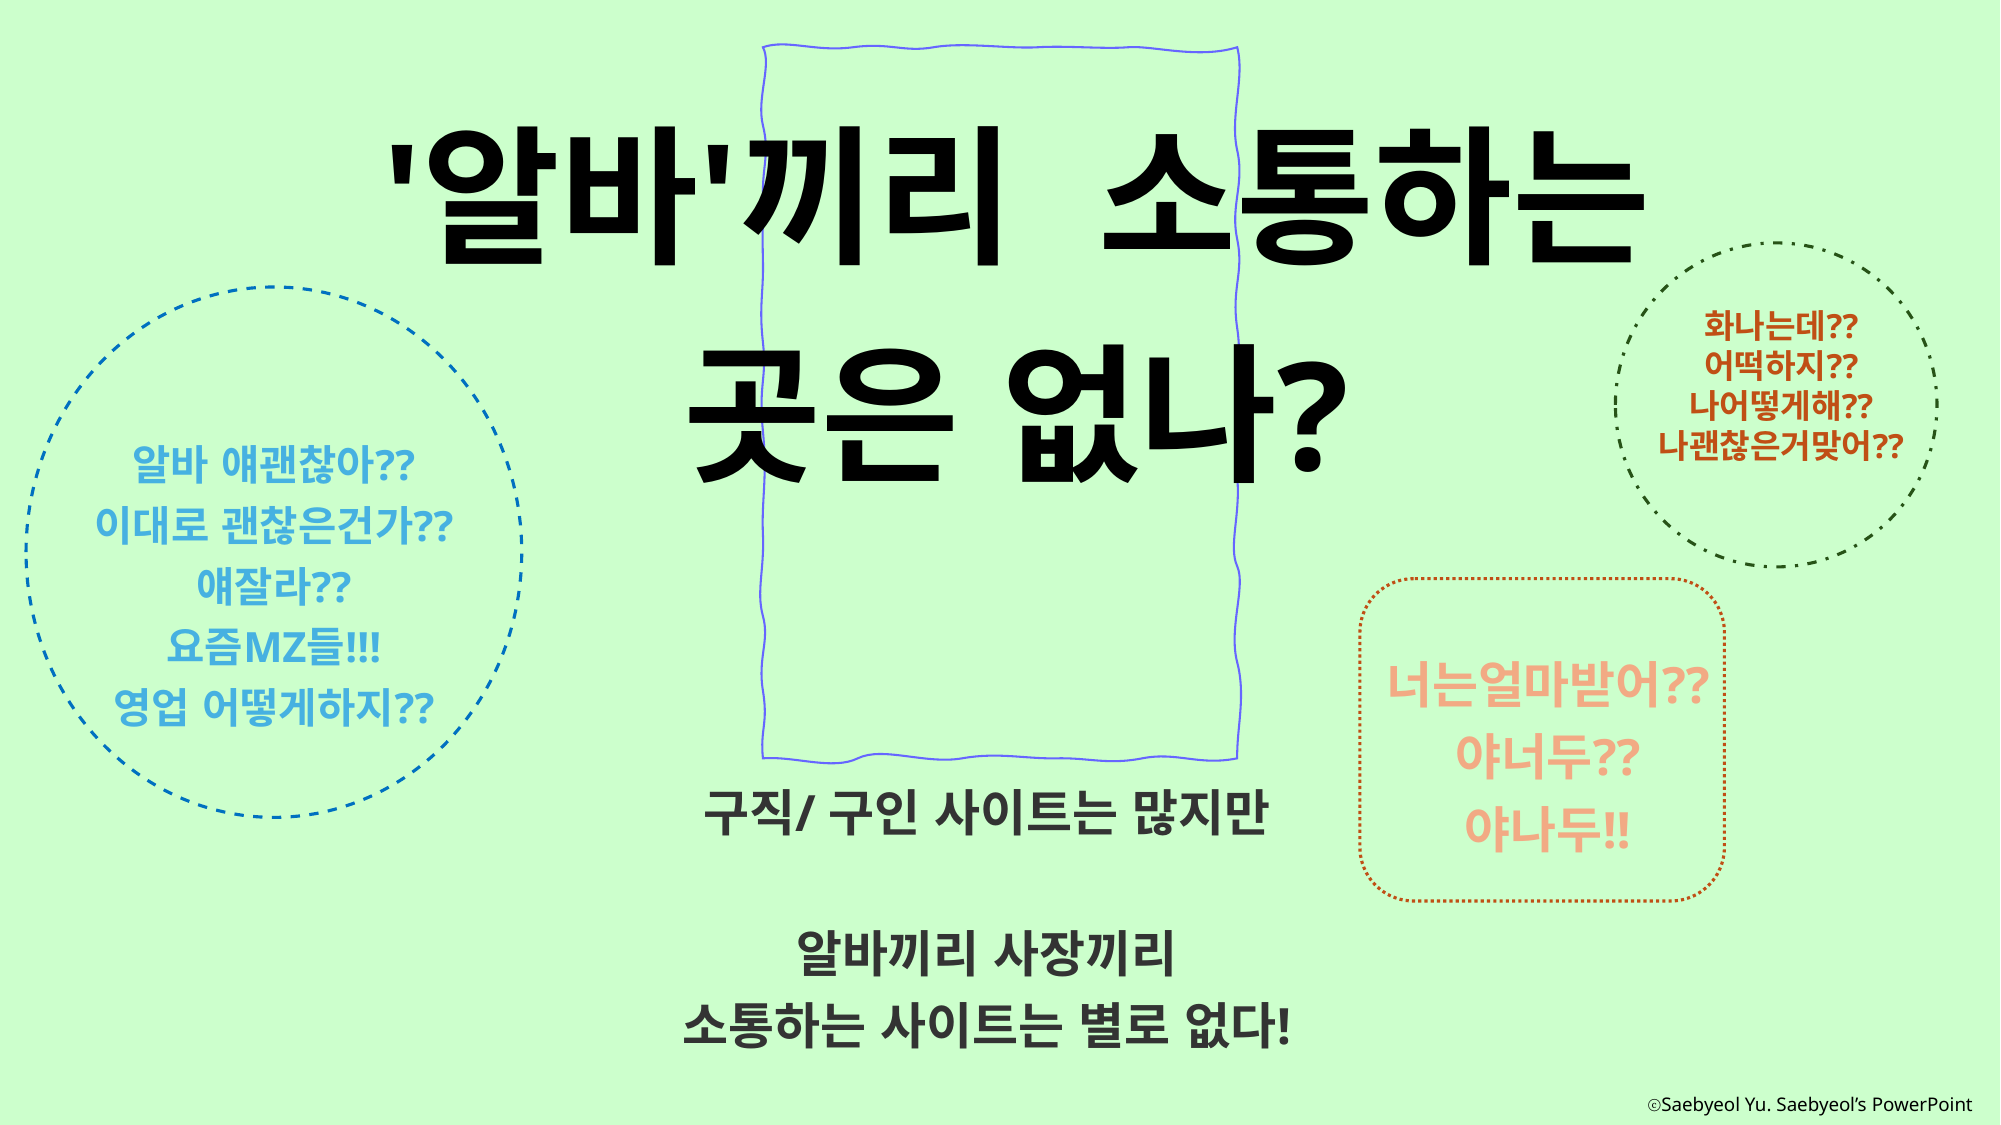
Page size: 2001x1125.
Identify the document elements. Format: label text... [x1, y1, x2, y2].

text_box 화나는데?? 어떡하지?? 나어떻게해?? 나괜찮은거맞어?? [1643, 297, 2001, 520]
text_box 알바 얘괜찮아?? 이대로 괜찮은건가?? 얘잘라?? 요즘MZ들!!! 영업 어떻게하지?? [79, 424, 469, 812]
text_box 구직/ 구인 사이트는 많지만 알바끼리 사장끼리 소통하는 사이트는 별로 없다! 셜령 있더라도 구직/ 구인이 메인이다! [582, 765, 1392, 1125]
text_box '알바'끼리 소통하는 곳은 없나? [367, 70, 1666, 522]
text_box 너는얼마받어?? 야너두?? 야나두!! [1371, 637, 1725, 940]
